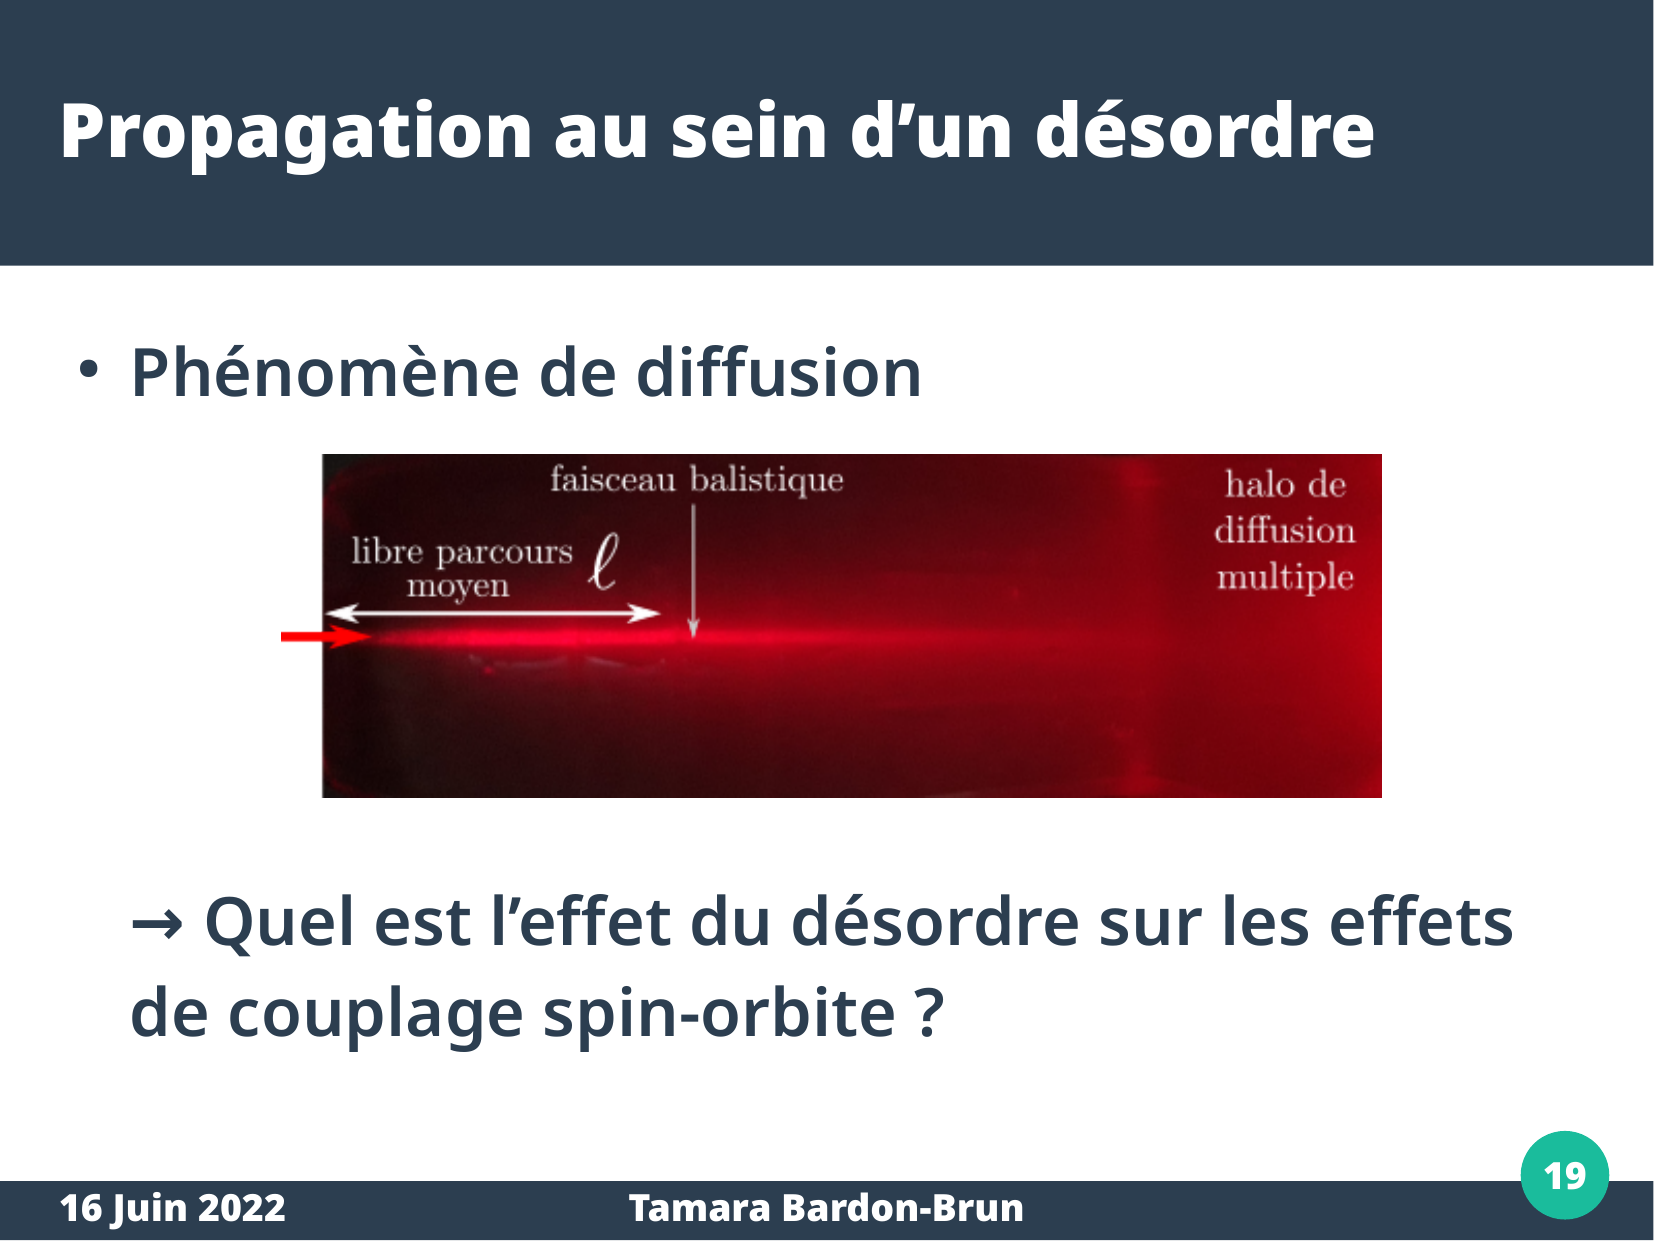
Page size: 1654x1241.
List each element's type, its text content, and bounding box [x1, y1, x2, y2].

list Phénomène de diffusion [59, 324, 1595, 662]
list → Quel est l’effet du désordre sur les effets de couplage spin-orbite ? [59, 874, 1595, 1211]
title Propagation au sein d’un désordre [59, 49, 1595, 207]
picture [281, 454, 1382, 798]
